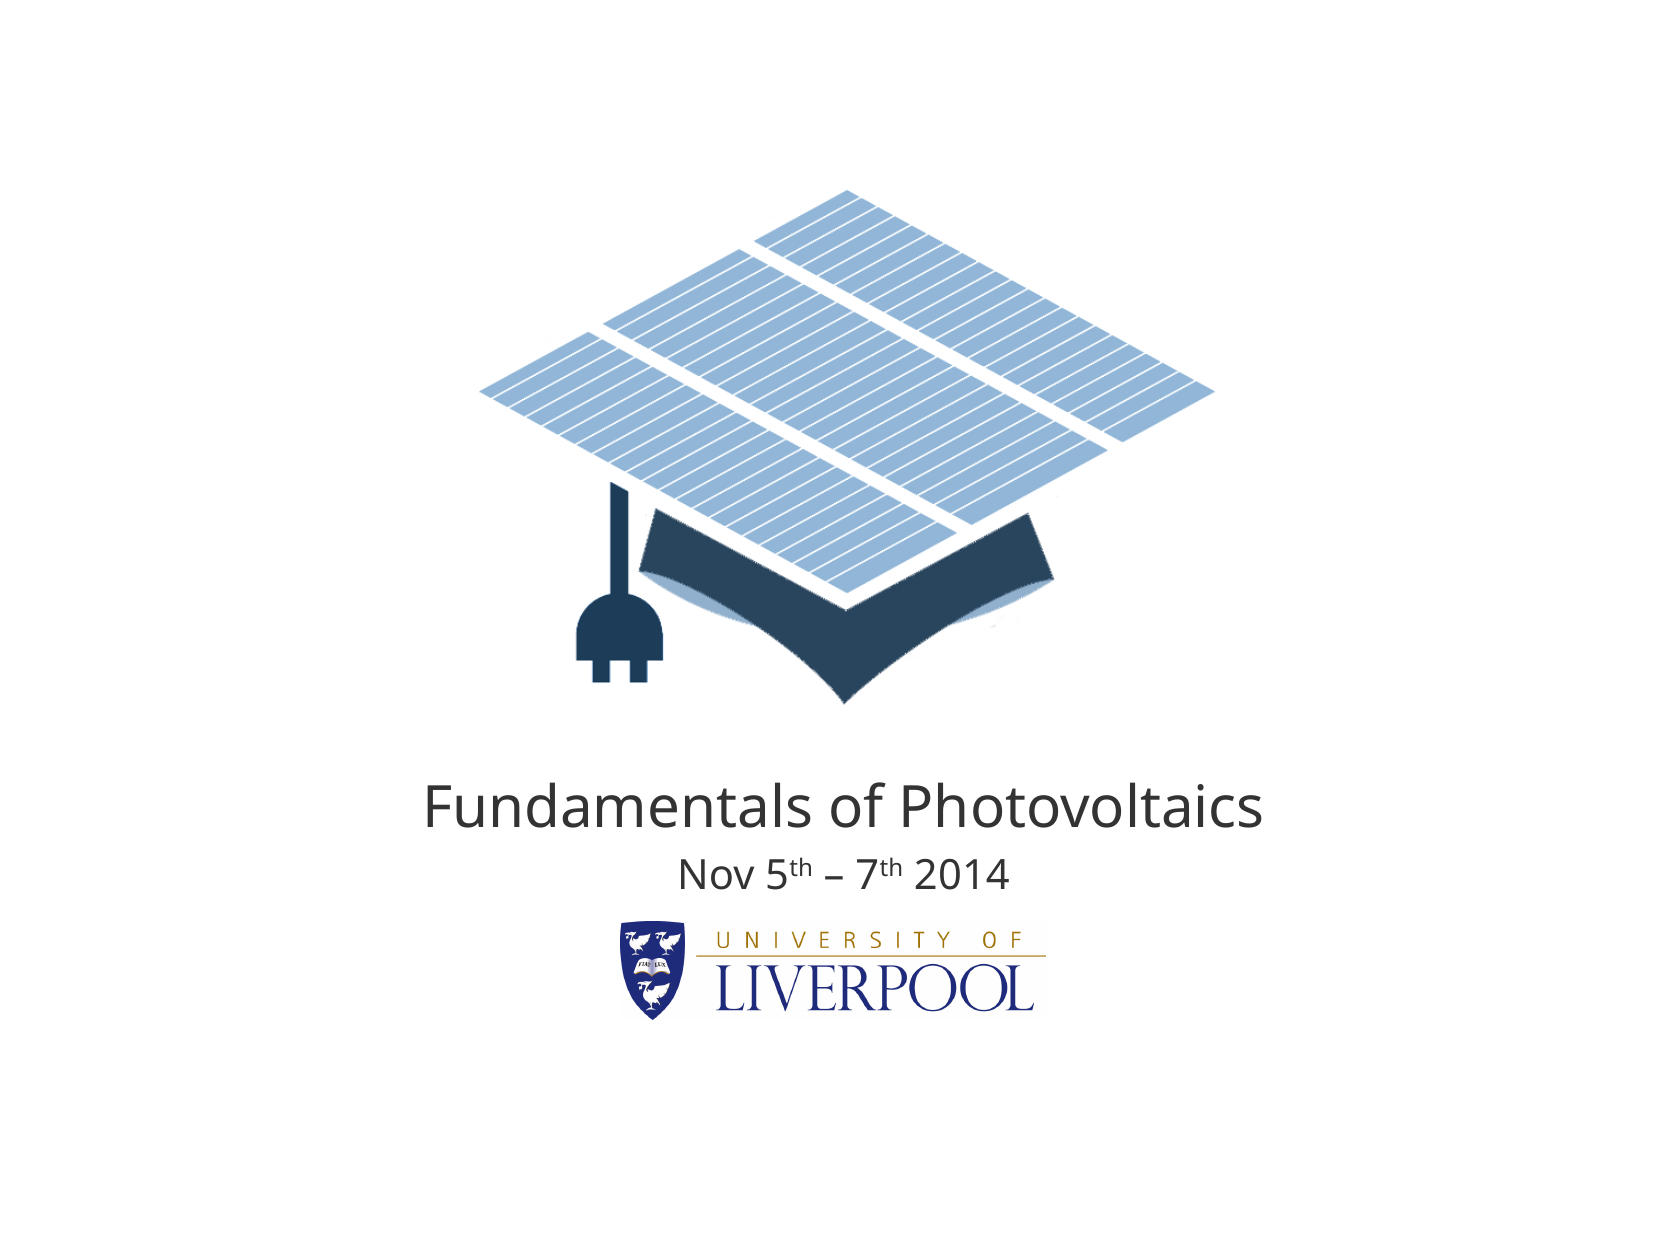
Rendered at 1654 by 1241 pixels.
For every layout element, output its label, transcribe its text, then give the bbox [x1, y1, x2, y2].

picture [620, 921, 1046, 1020]
text_box Fundamentals of Photovoltaics Nov 5th – 7th 2014 [407, 757, 1273, 999]
picture [454, 64, 1229, 757]
